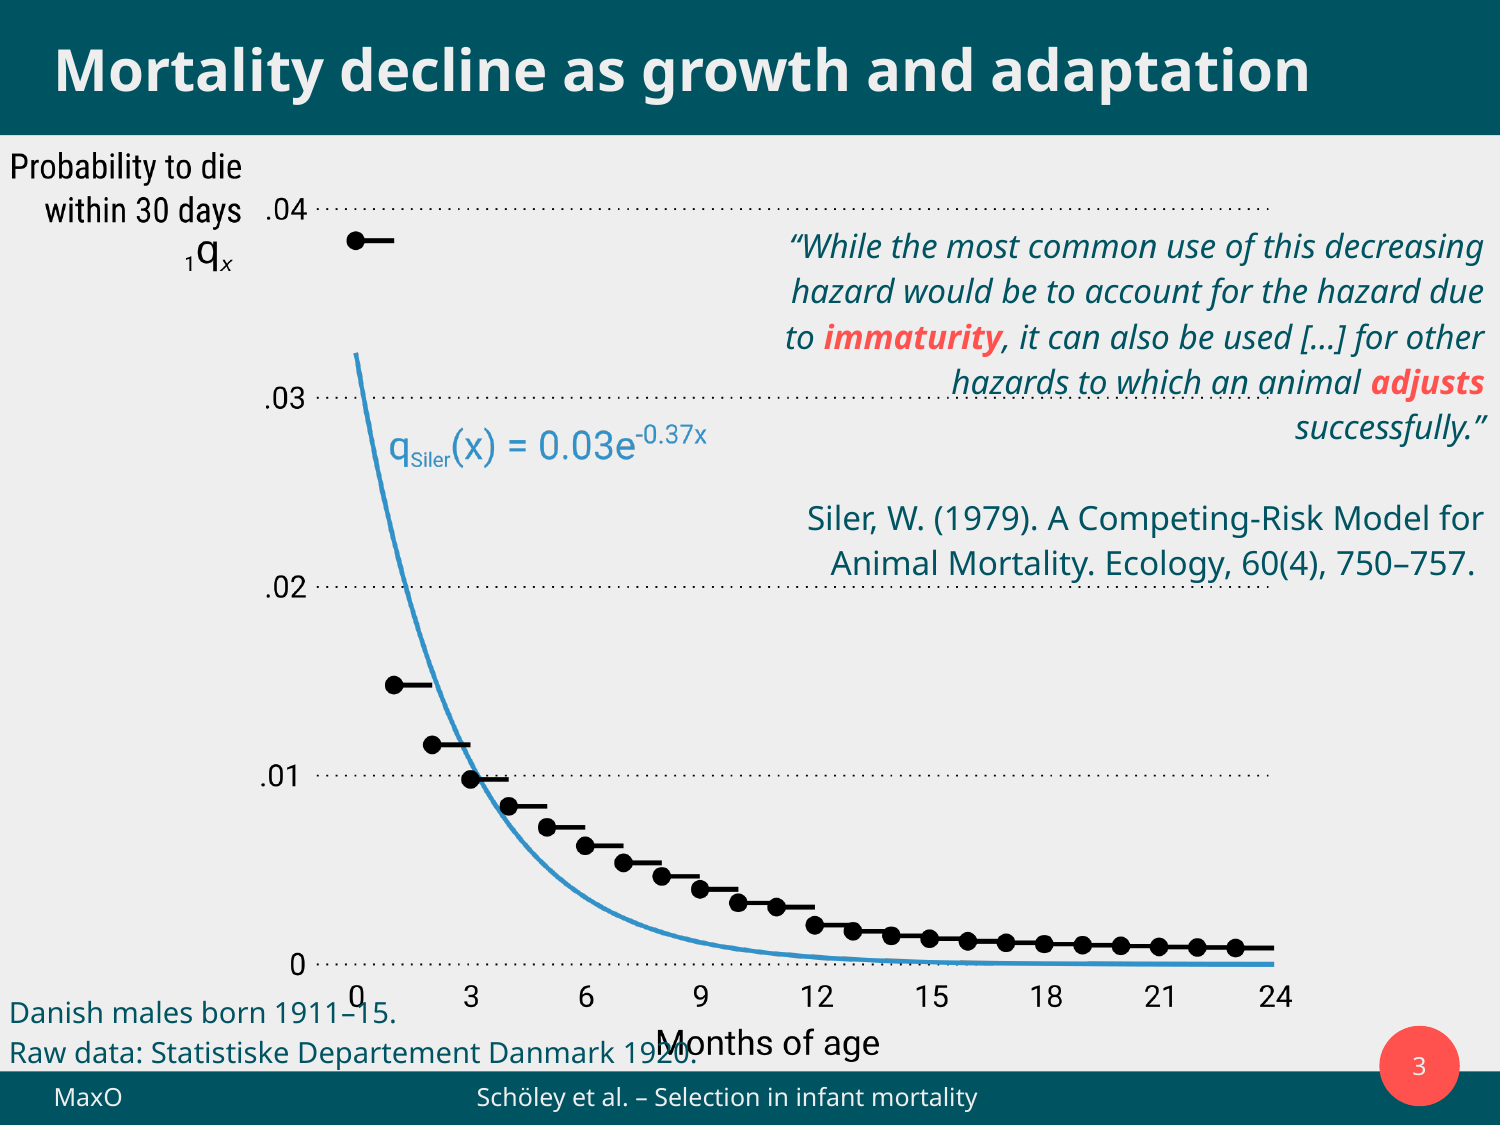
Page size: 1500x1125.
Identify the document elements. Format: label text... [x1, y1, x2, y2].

picture [12, 152, 1292, 1062]
text_box Danish males born 1911–15. Raw data: Statistiske Departement Danmark 1920. [0, 984, 760, 1078]
title Mortality decline as growth and adaptation [53, 0, 1447, 141]
text_box “While the most common use of this decreasing hazard would be to account for the hazard due to immaturity, it can also be used [...] for other hazards to which an animal adjusts successfully.” Siler, W. (1979). A Competing-Risk Model for Animal Mortality. Ecology, 60(4), 750–757. [1292, 215, 1500, 581]
